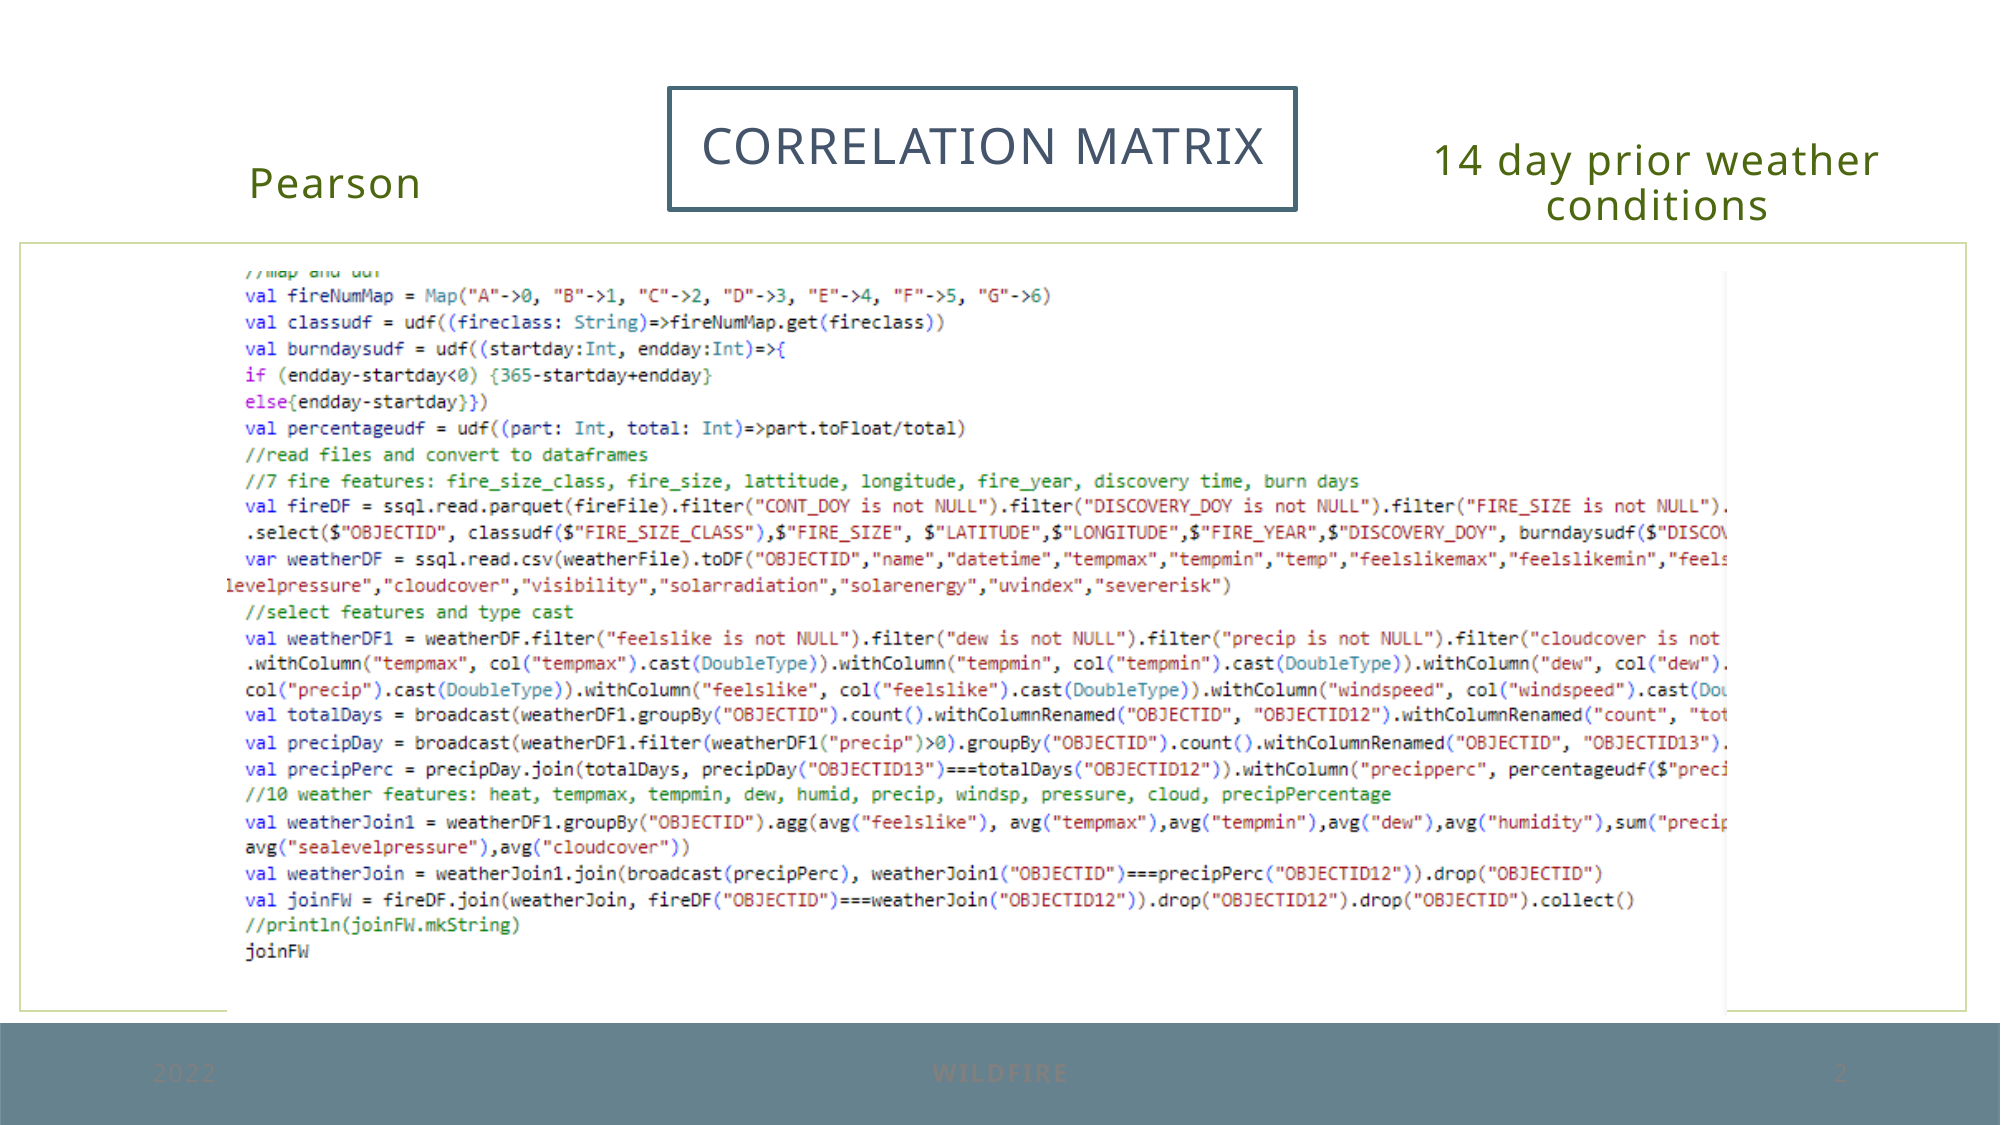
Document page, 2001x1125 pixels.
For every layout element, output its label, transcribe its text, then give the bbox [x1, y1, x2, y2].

picture [0, 1023, 2000, 1125]
footer wildfire [662, 1042, 1338, 1103]
slide_number 2022 [137, 1042, 588, 1103]
picture [227, 271, 1727, 1016]
list Pearson [61, 144, 622, 227]
slide_number 2 [1412, 1042, 1863, 1103]
list 14 day prior weather conditions [1353, 151, 1961, 218]
text_box [20, 243, 1966, 1012]
title Correlation matrix [669, 88, 1296, 210]
